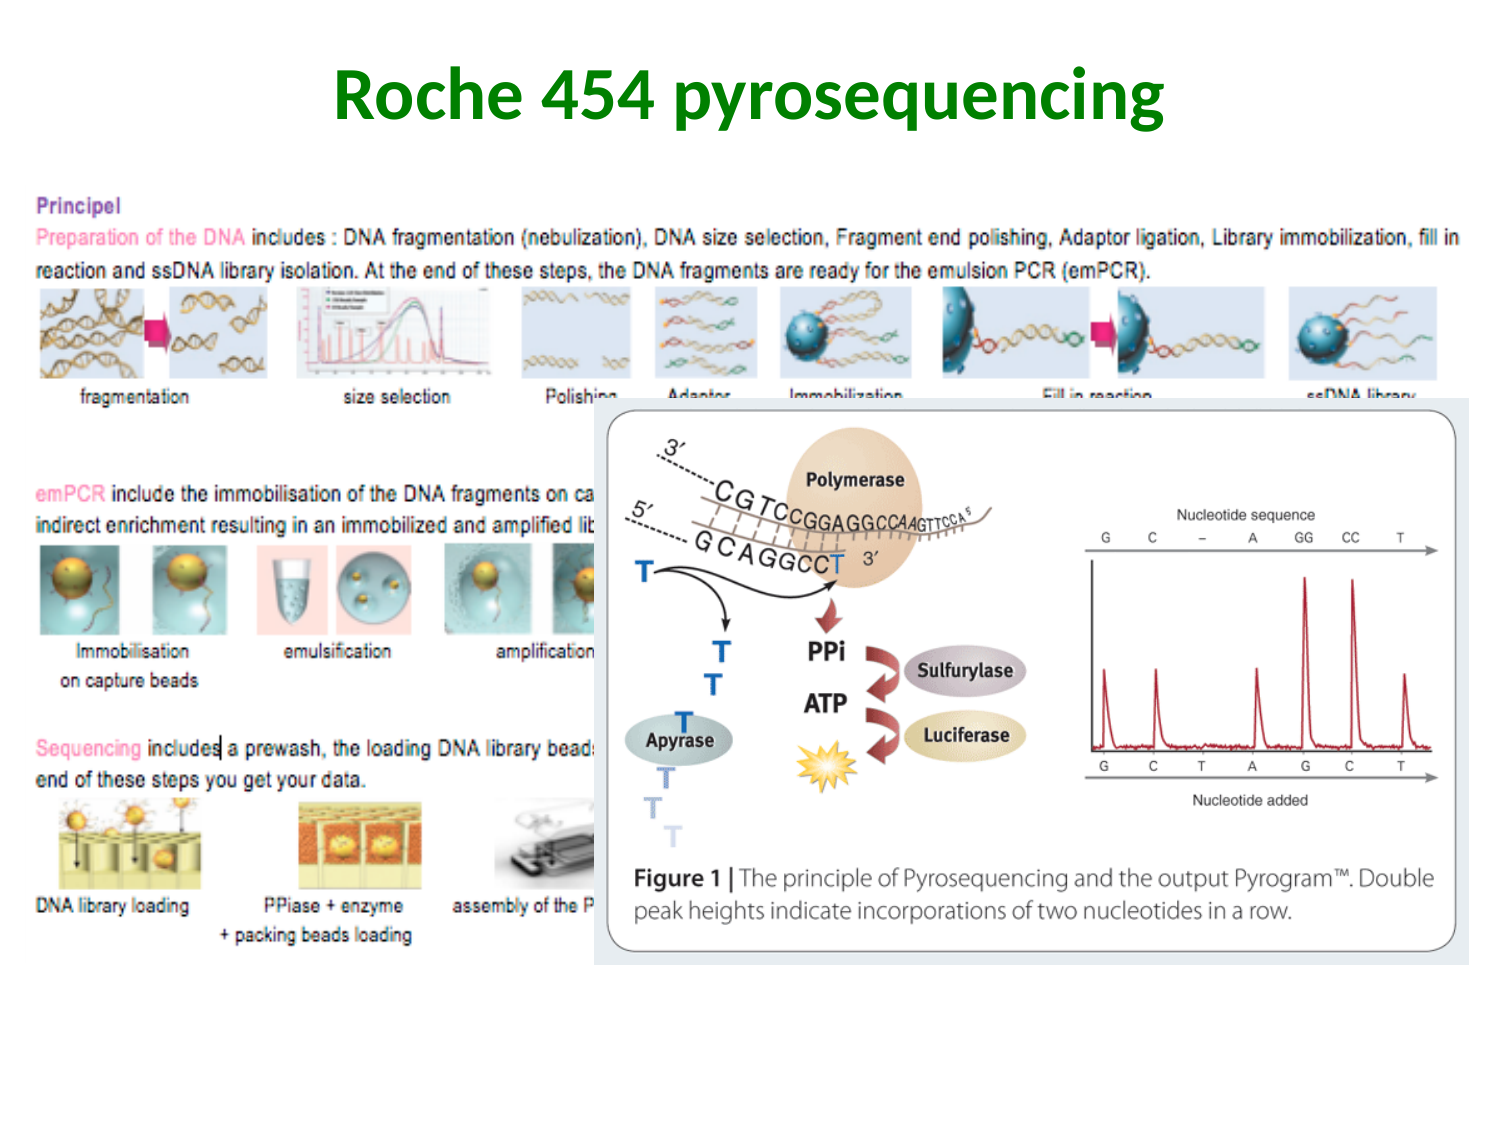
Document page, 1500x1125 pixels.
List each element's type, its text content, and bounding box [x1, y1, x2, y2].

picture [24, 185, 1500, 966]
text_box Roche 454 pyrosequencing [74, 0, 1425, 183]
